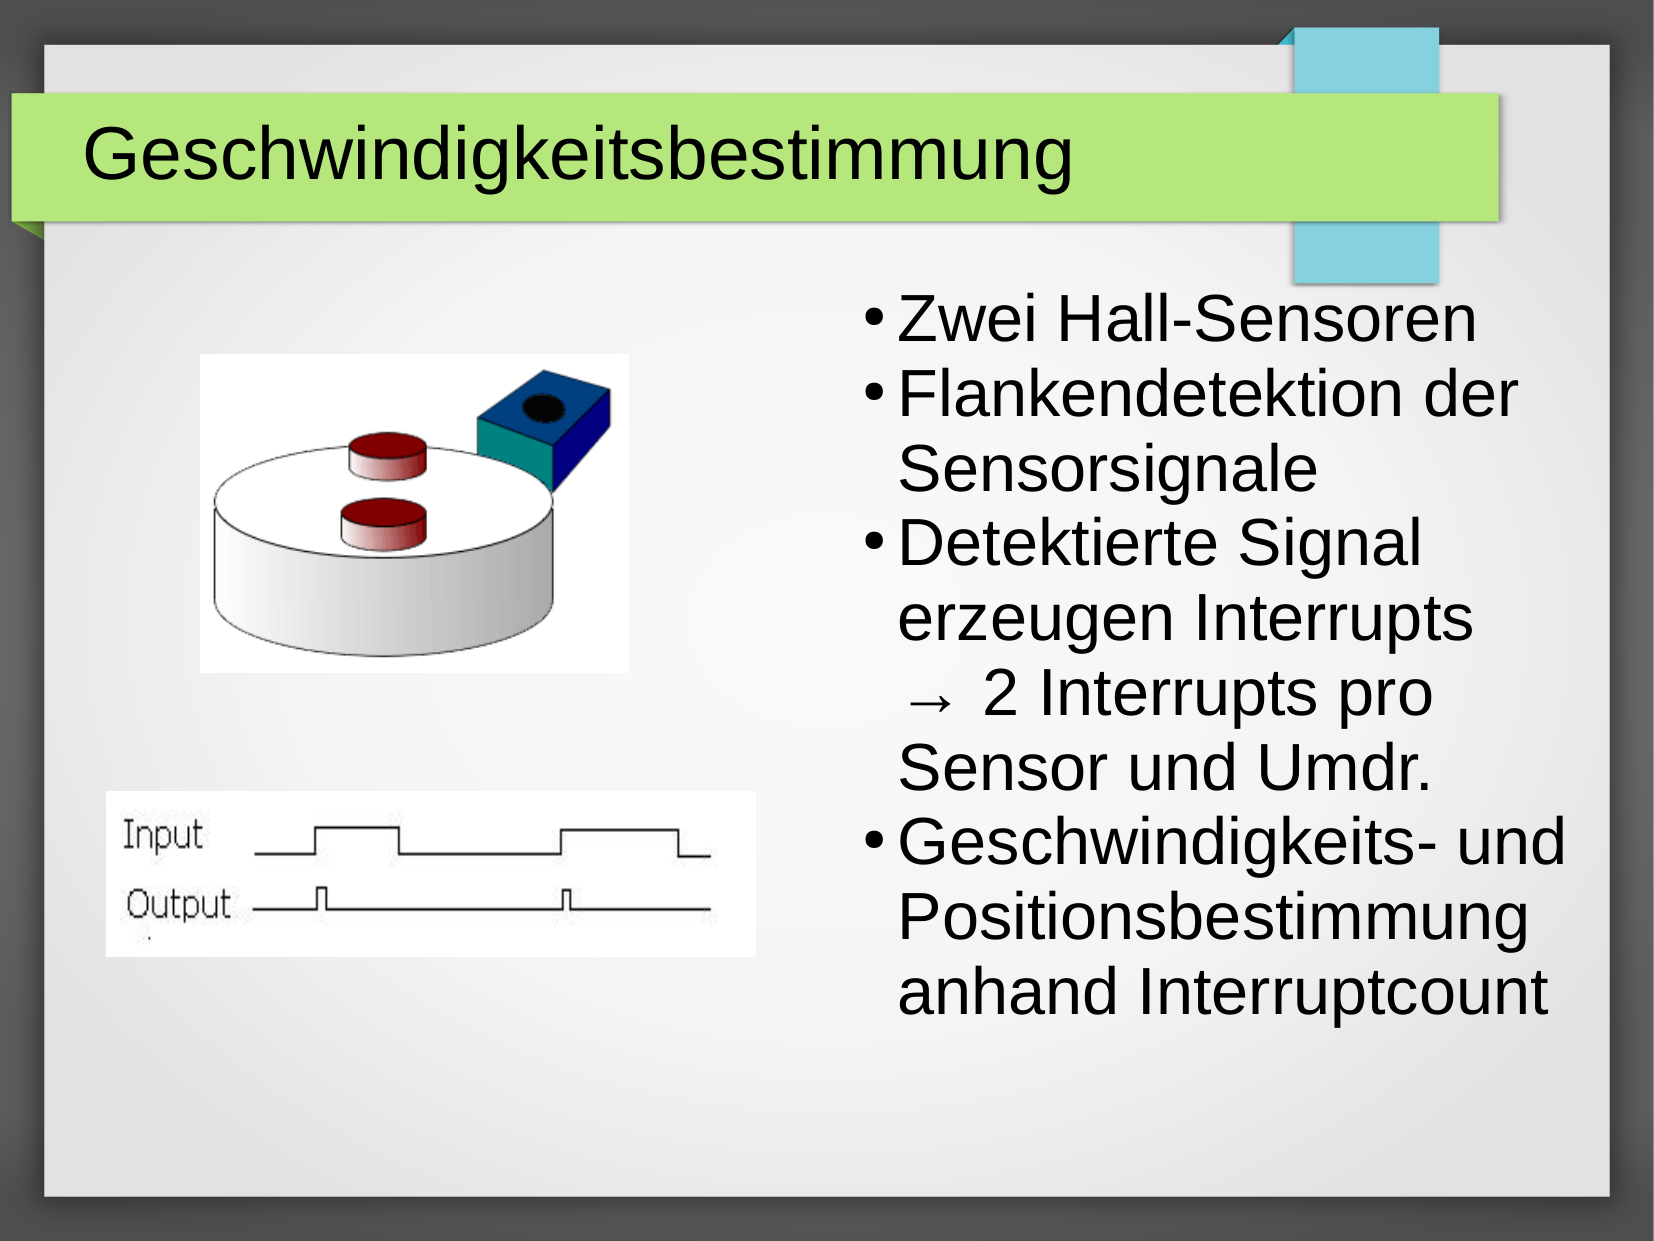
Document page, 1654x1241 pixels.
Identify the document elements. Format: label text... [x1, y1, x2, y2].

picture [0, 0, 1654, 1241]
title Geschwindigkeitsbestimmung [82, 94, 1264, 213]
subtitle Zwei Hall-Sensoren Flankendetektion der Sensorsignale Detektierte Signal erzeugen Interrupts → 2 Interrupts pro Sensor und Umdr. Geschwindigkeits- und Positionsbestimmung anhand Interruptcount [826, 281, 1571, 1029]
